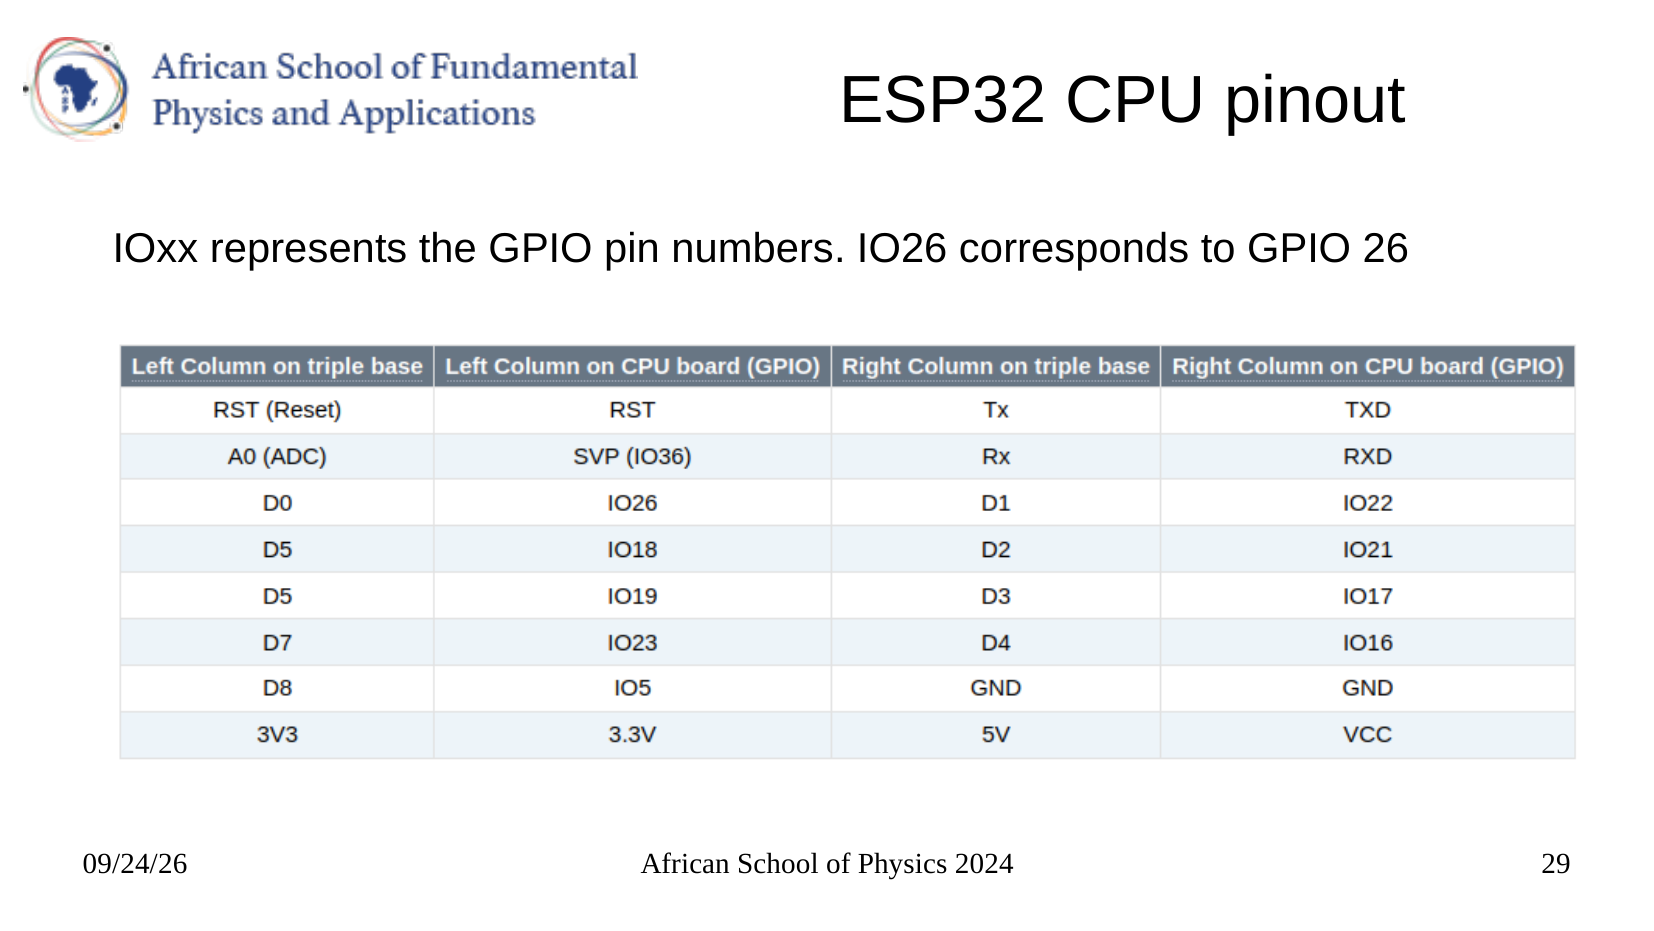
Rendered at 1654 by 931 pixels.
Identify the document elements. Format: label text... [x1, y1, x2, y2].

list IOxx represents the GPIO pin numbers. IO26 corresponds to GPIO 26 [112, 225, 1601, 765]
picture [23, 37, 635, 142]
title ESP32 CPU pinout [635, 21, 1610, 177]
